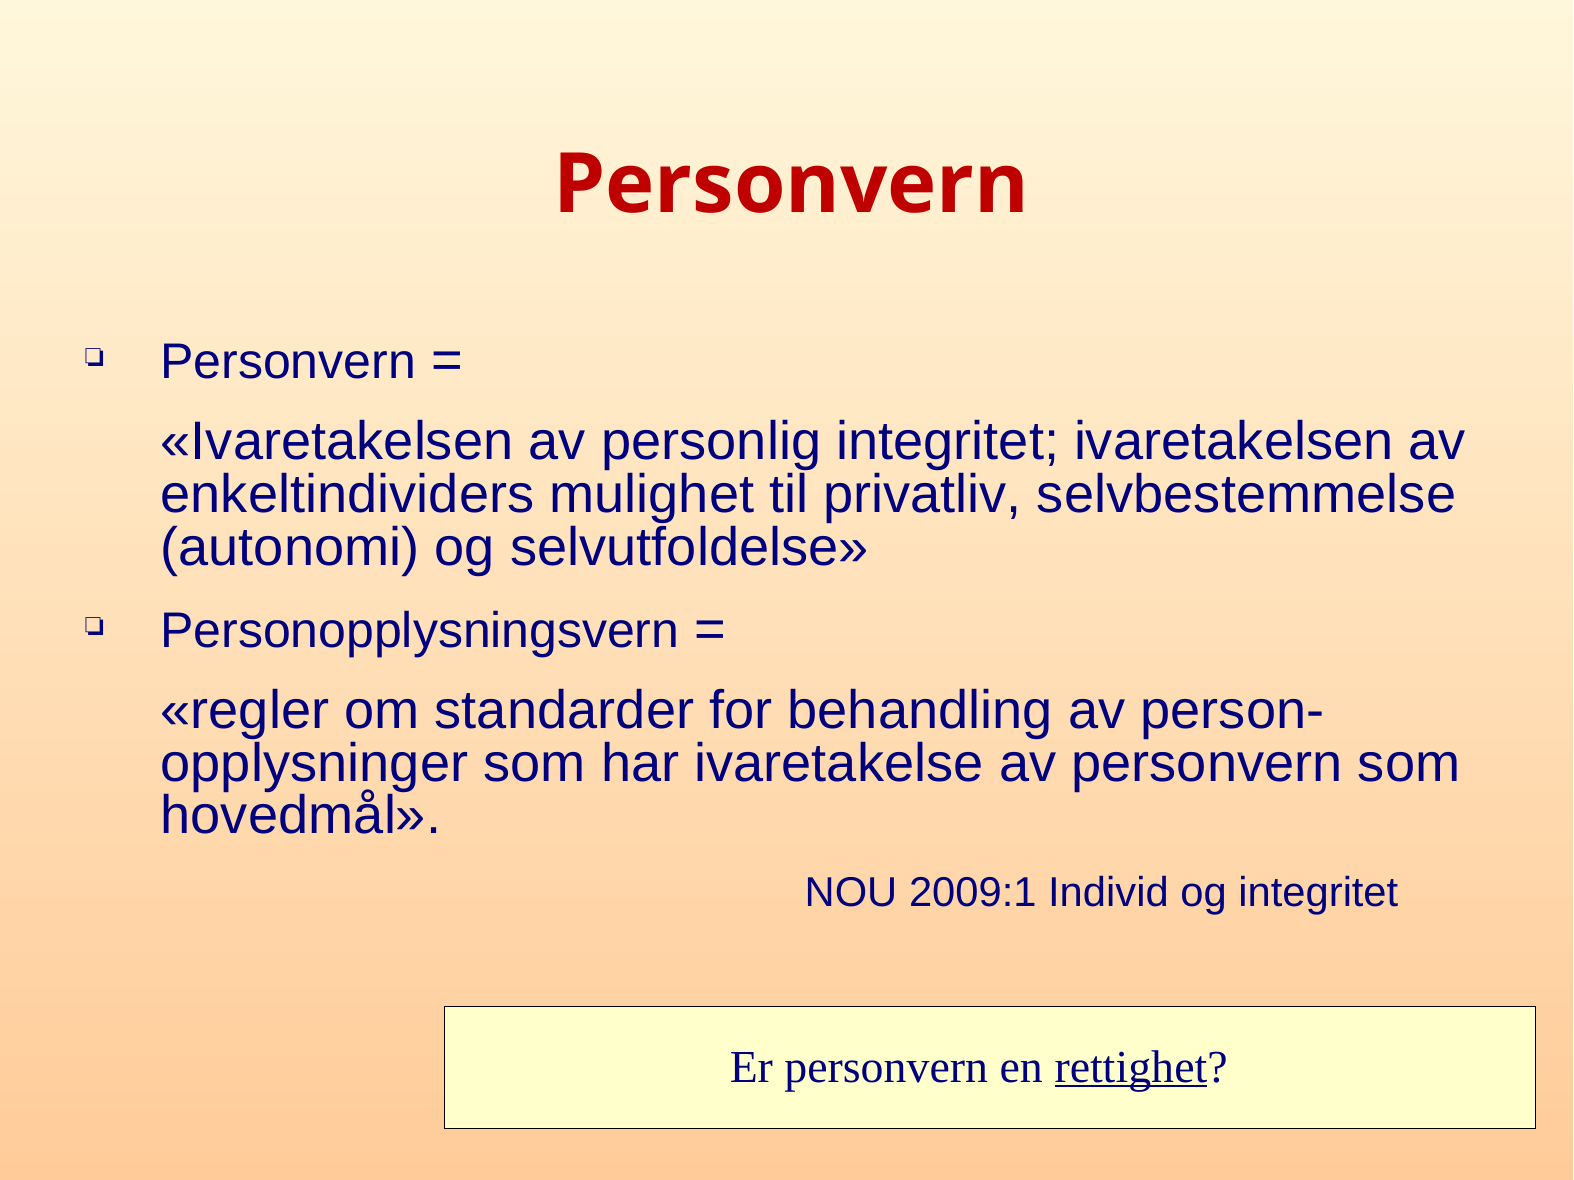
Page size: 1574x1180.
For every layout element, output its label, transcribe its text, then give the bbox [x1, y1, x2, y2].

list Personvern = «Ivaretakelsen av personlig integritet; ivaretakelsen av enkeltindividers mulighet til privatliv, selvbestemmelse (autonomi) og selvutfoldelse» Personopplysningsvern = «regler om standarder for behandling av person- opplysninger som har ivaretakelse av personvern som hovedmål». NOU 2009:1 Individ og integritet [85, 336, 1539, 1170]
text_box Er personvern en rettighet? [444, 1006, 1536, 1129]
title Personvern [39, 54, 1543, 309]
